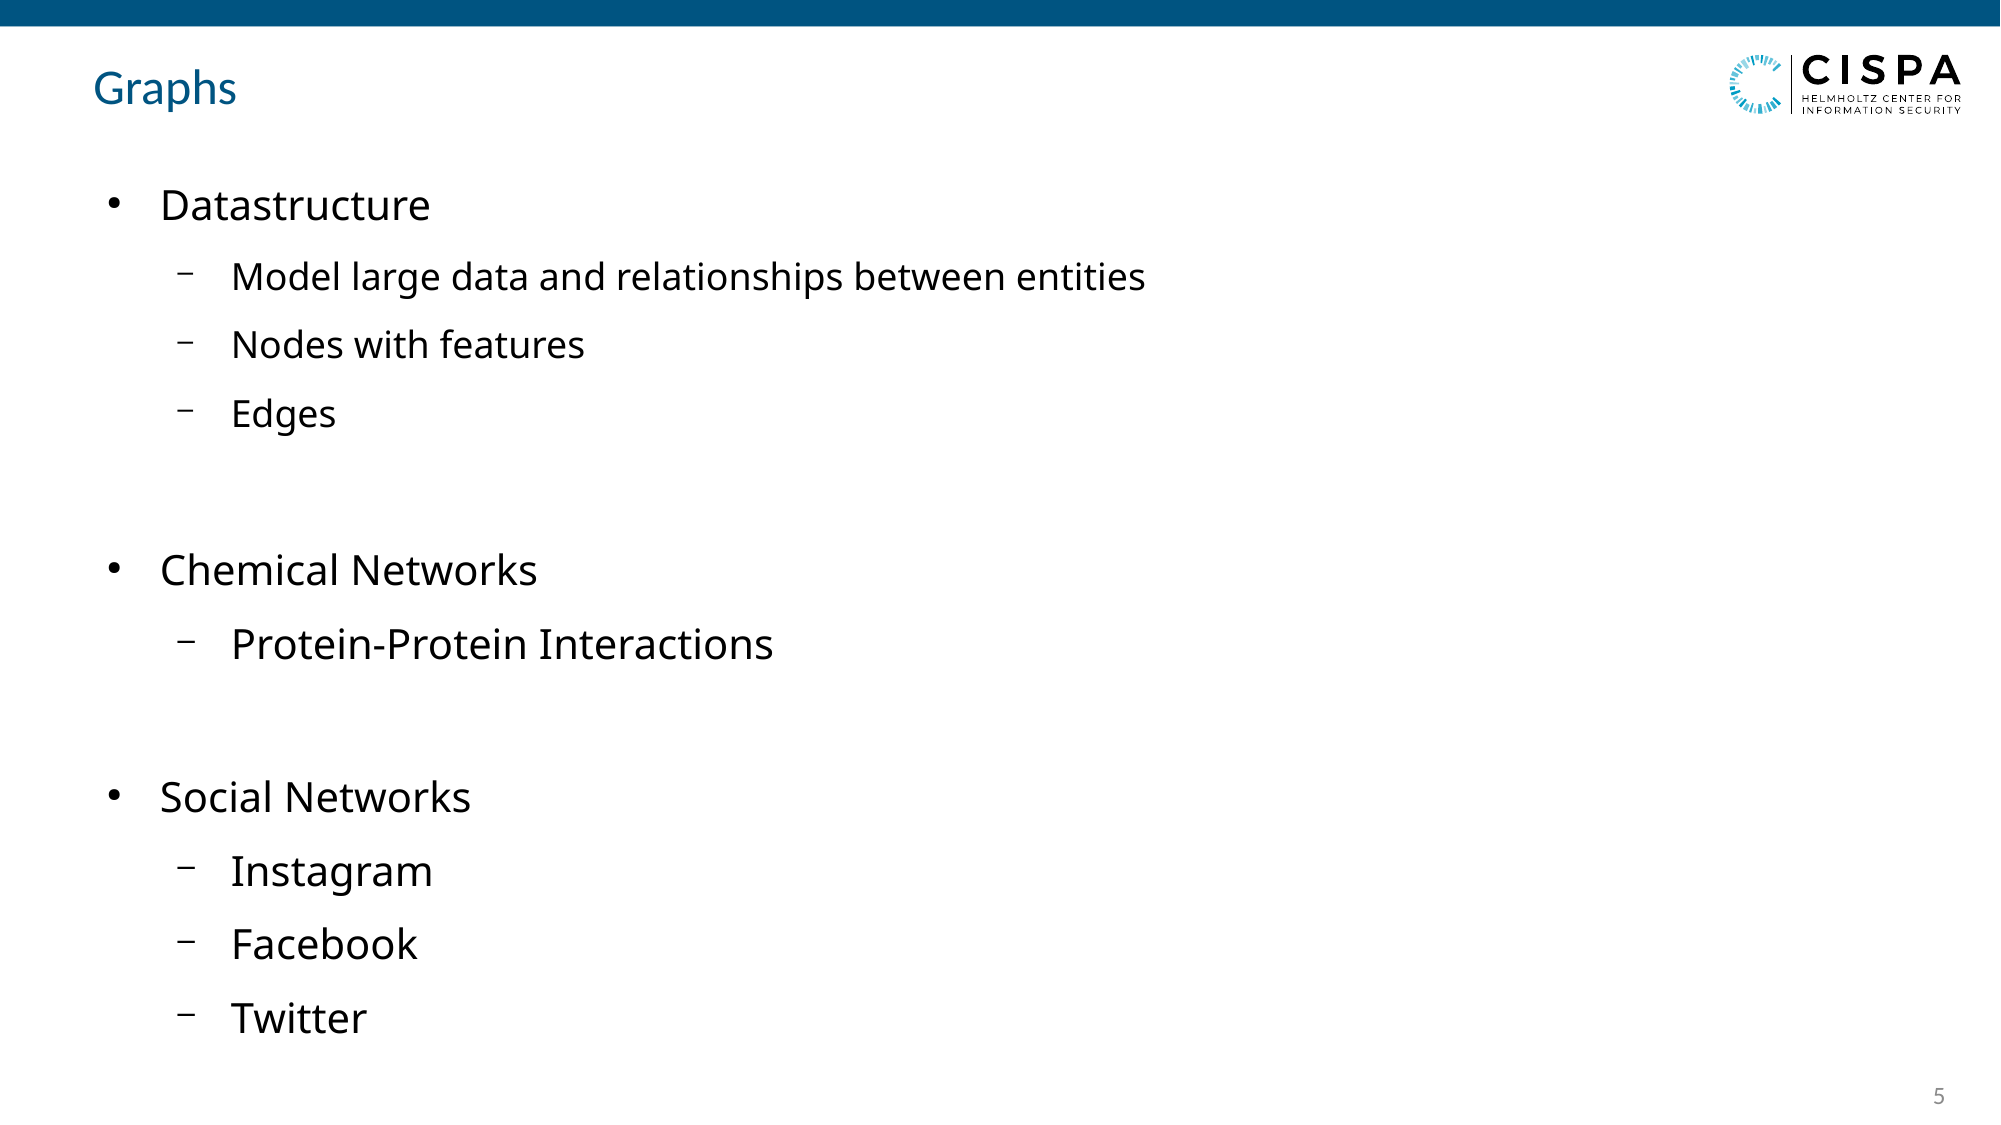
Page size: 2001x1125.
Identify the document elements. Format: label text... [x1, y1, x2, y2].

slide_number <number> [1870, 1065, 1961, 1125]
title Graphs [78, 38, 1699, 131]
list Datastructure Model large data and relationships between entities Nodes with features Edges Chemical Networks Protein-Protein Interactions Social Networks Instagram Facebook Twitter [78, 173, 1922, 1027]
